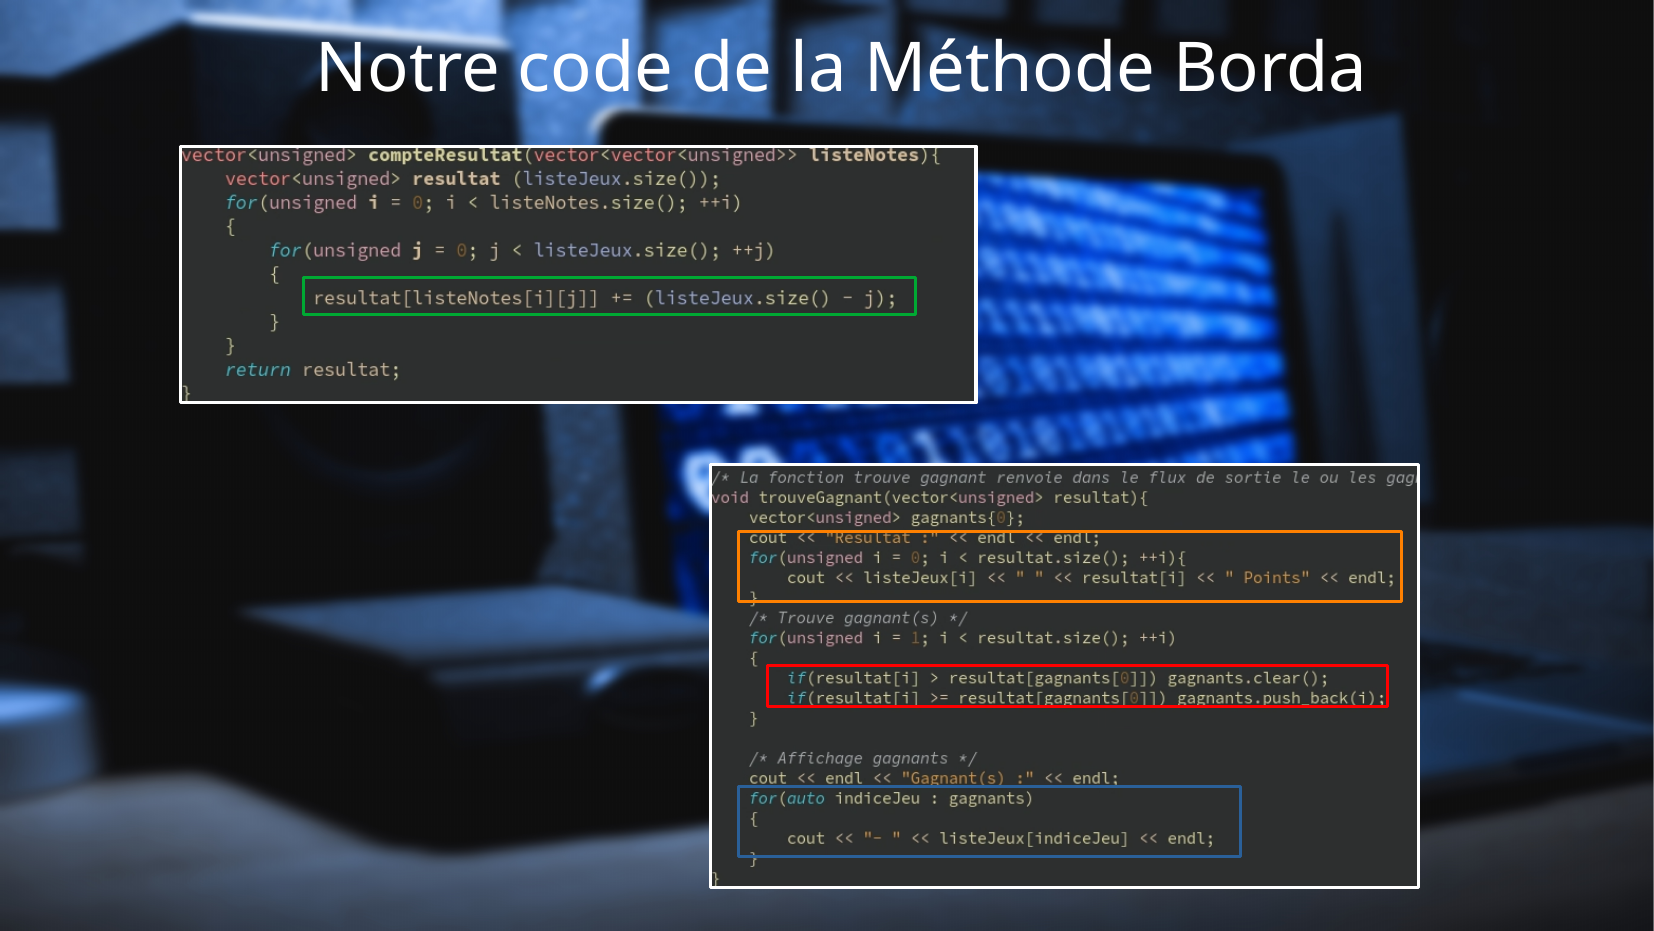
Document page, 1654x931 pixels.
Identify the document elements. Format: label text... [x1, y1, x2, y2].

title Notre code de la Méthode Borda [265, 0, 1418, 148]
picture [181, 147, 975, 402]
picture [0, 0, 1654, 931]
